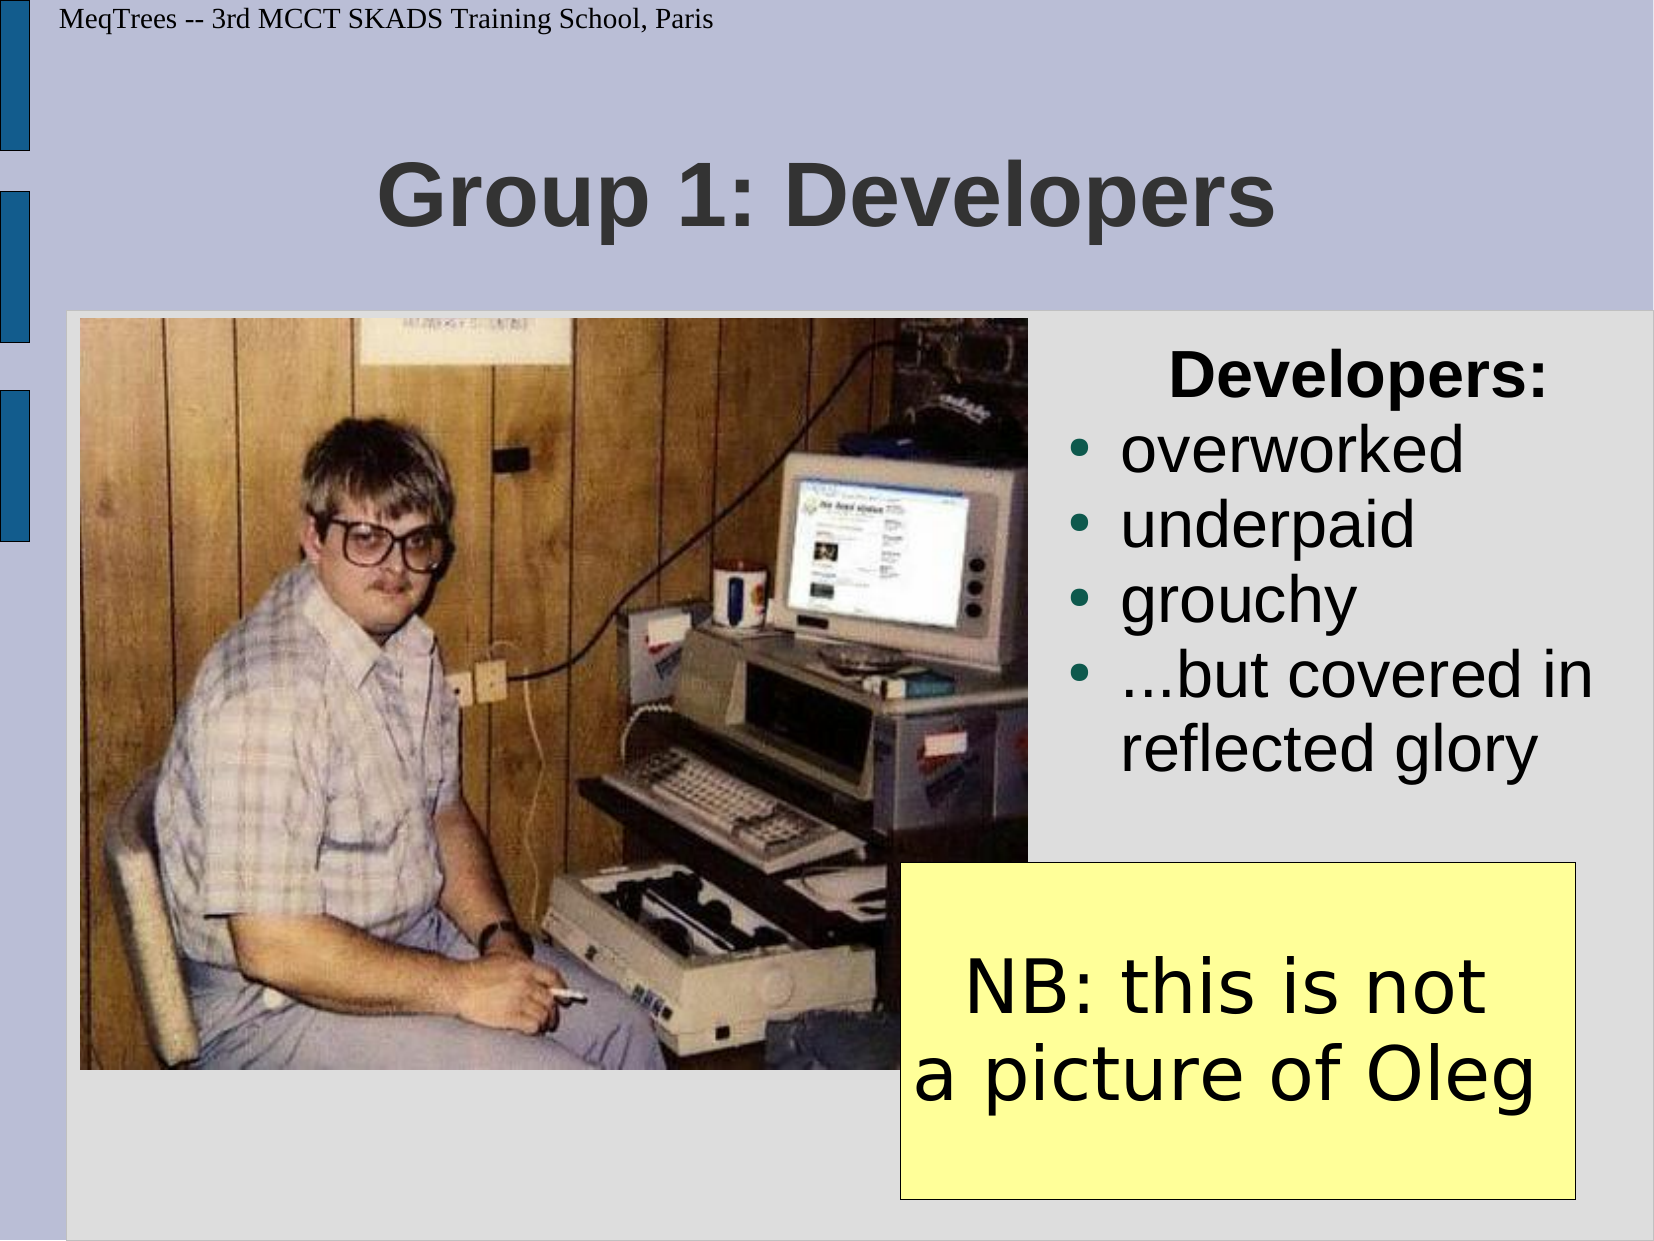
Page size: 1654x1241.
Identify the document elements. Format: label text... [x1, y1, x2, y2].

list Developers: overworked underpaid grouchy ...but covered in reflected glory [1050, 337, 1651, 901]
title Group 1: Developers [121, 91, 1534, 299]
text_box NB: this is not a picture of Oleg [900, 862, 1576, 1200]
picture [80, 318, 1028, 1071]
